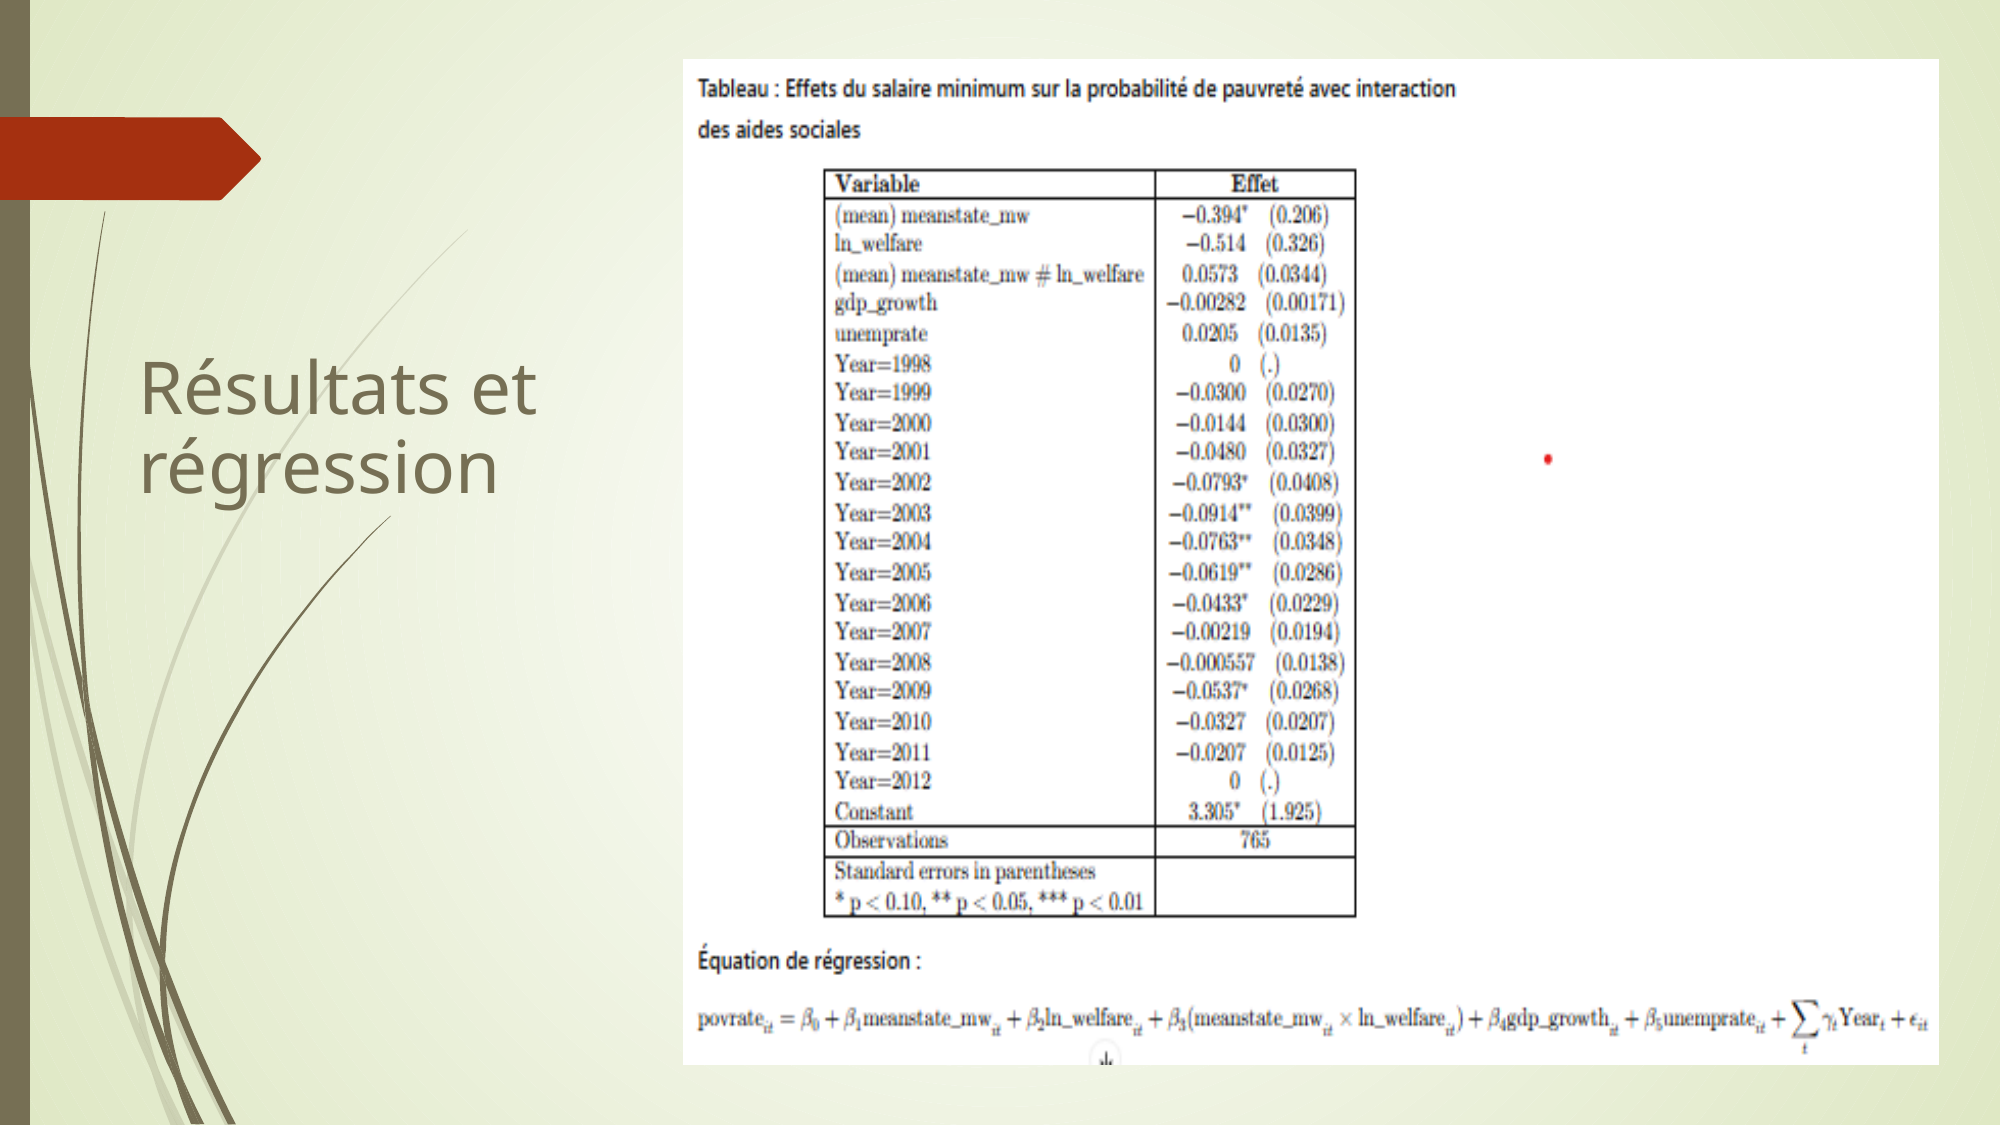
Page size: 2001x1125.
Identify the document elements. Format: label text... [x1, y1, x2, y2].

title Résultats et régression [123, 343, 574, 638]
picture [683, 60, 1939, 1065]
